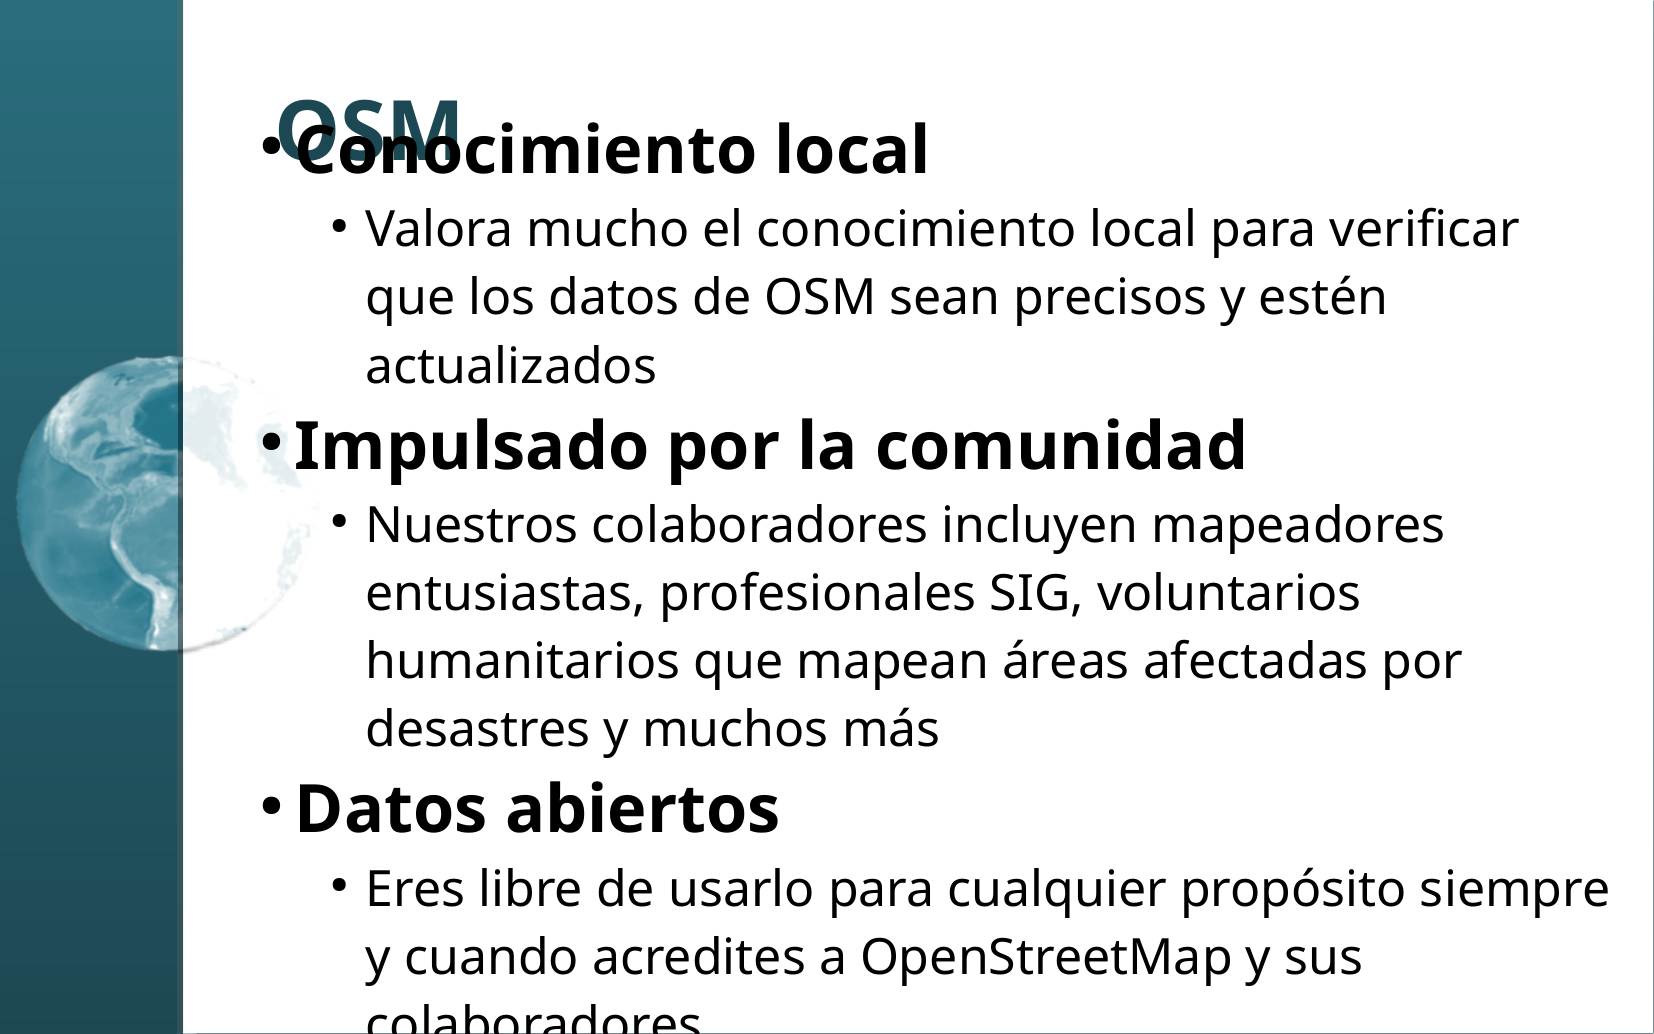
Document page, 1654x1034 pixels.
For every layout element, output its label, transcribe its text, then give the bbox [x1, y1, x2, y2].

subtitle Conocimiento local Valora mucho el conocimiento local para verificar que los datos de OSM sean precisos y estén actualizados Impulsado por la comunidad Nuestros colaboradores incluyen mapeadores entusiastas, profesionales SIG, voluntarios humanitarios que mapean áreas afectadas por desastres y muchos más Datos abiertos Eres libre de usarlo para cualquier propósito siempre y cuando acredites a OpenStreetMap y sus colaboradores [259, 215, 1616, 944]
title OSM [259, 41, 1616, 214]
picture [2, 345, 259, 665]
